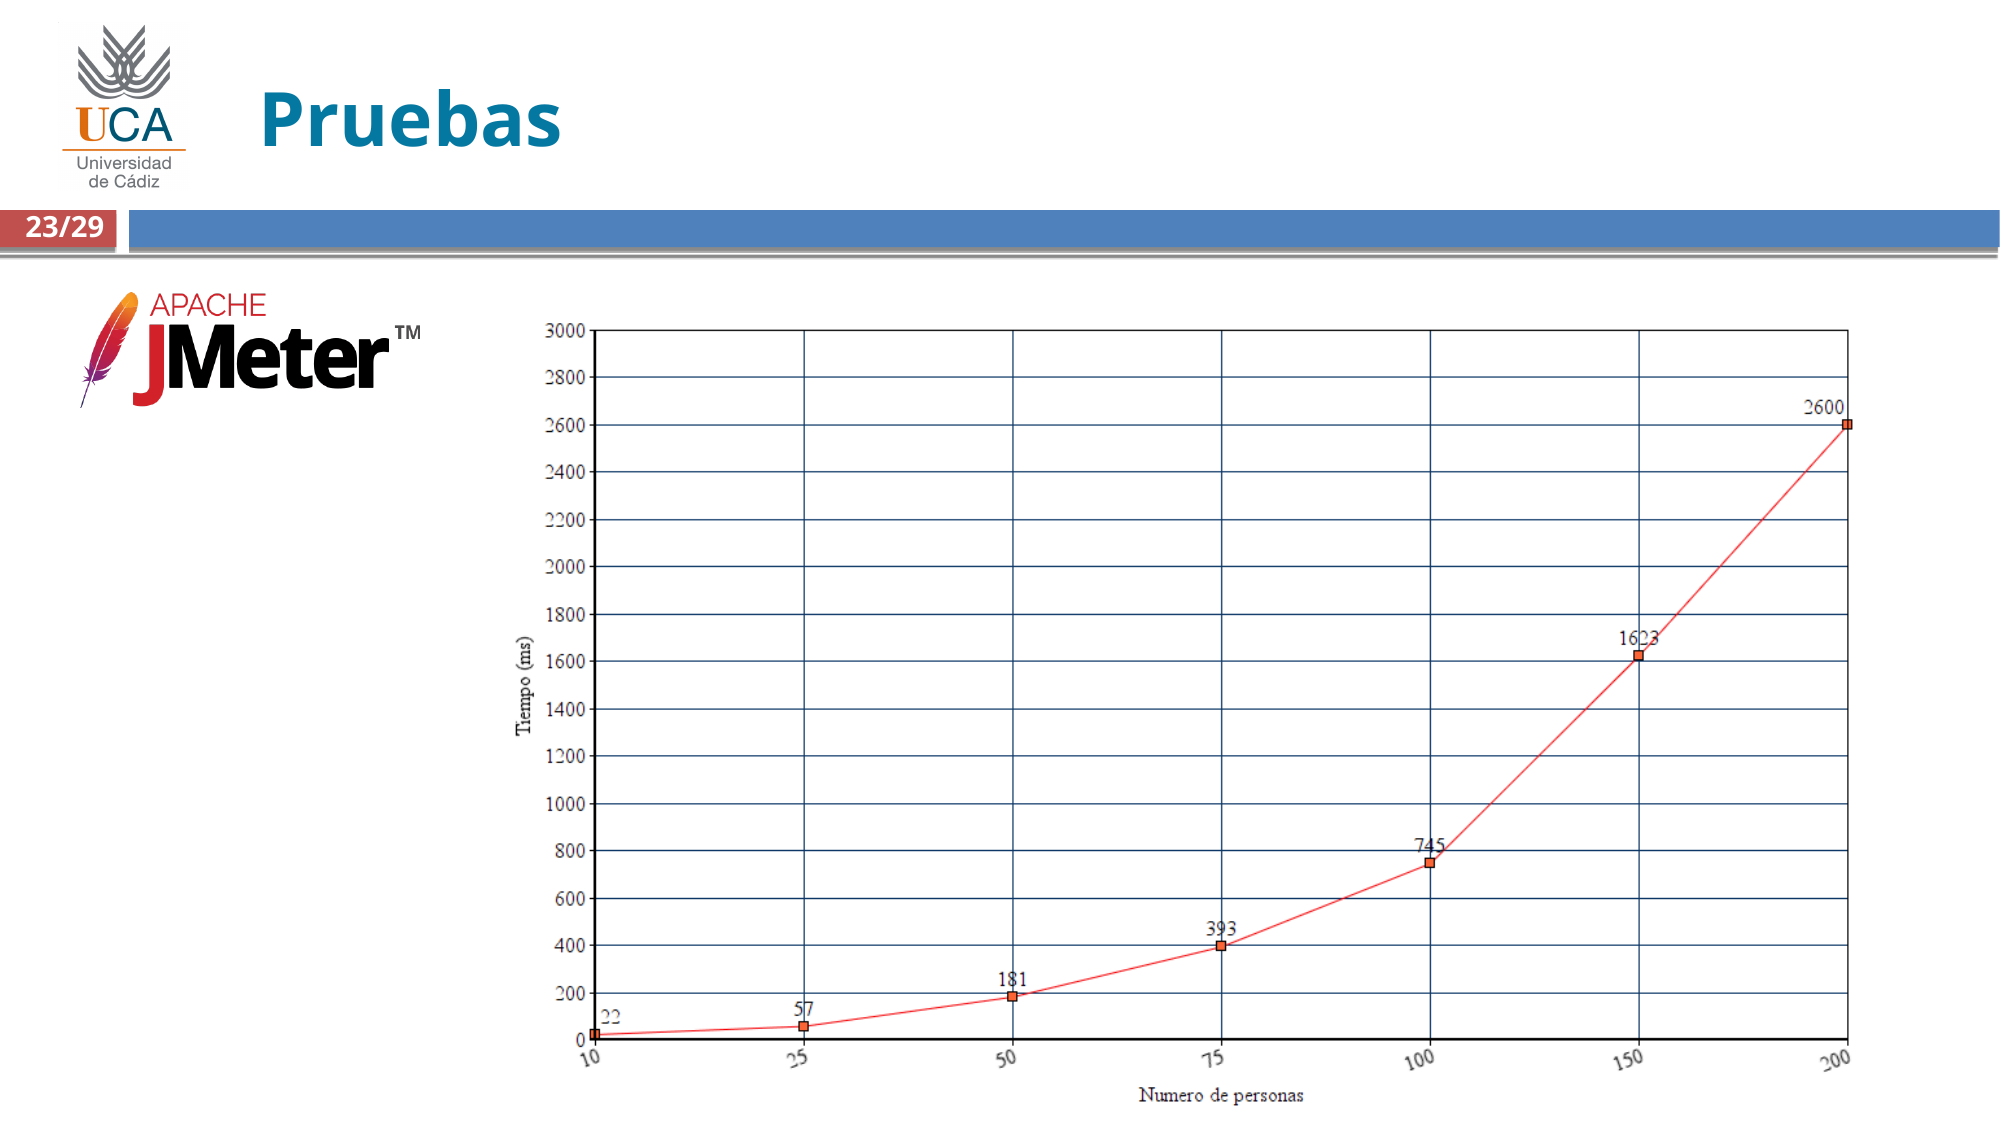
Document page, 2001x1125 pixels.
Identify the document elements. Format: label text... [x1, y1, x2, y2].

text_box <número>/29 [0, 196, 130, 260]
picture [80, 292, 420, 408]
text_box Pruebas [243, 44, 1925, 188]
picture [477, 265, 1872, 1125]
picture [58, 22, 190, 191]
